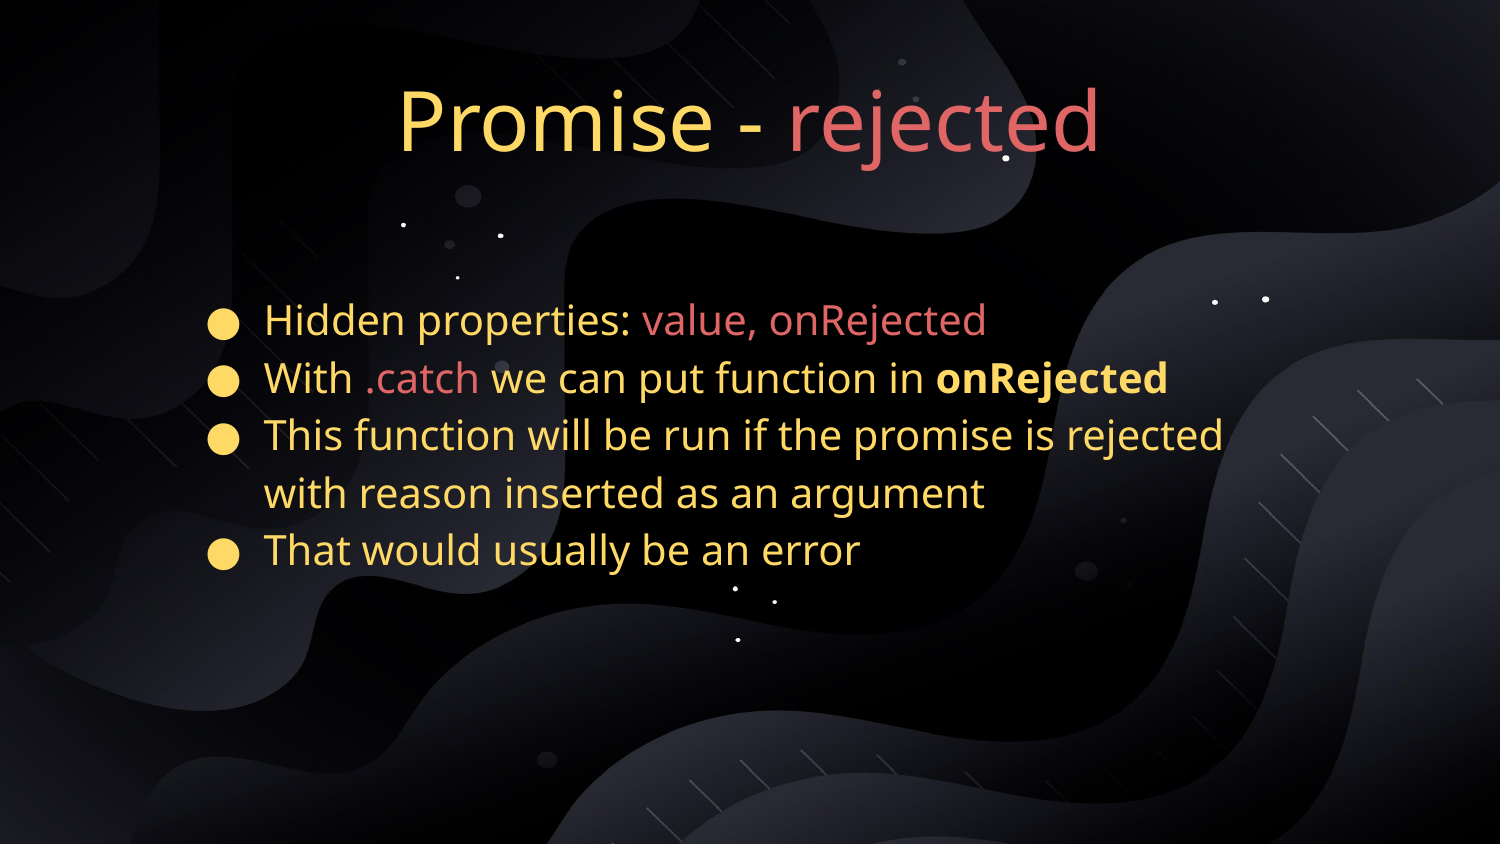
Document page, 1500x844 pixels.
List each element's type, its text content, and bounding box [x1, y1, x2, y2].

title Promise - rejected [331, 36, 1169, 200]
list Hidden properties: value, onRejected With .catch we can put function in onRejected This function will be run if the promise is rejected with reason inserted as an argument That would usually be an error [181, 282, 1319, 608]
picture [0, 0, 1500, 844]
